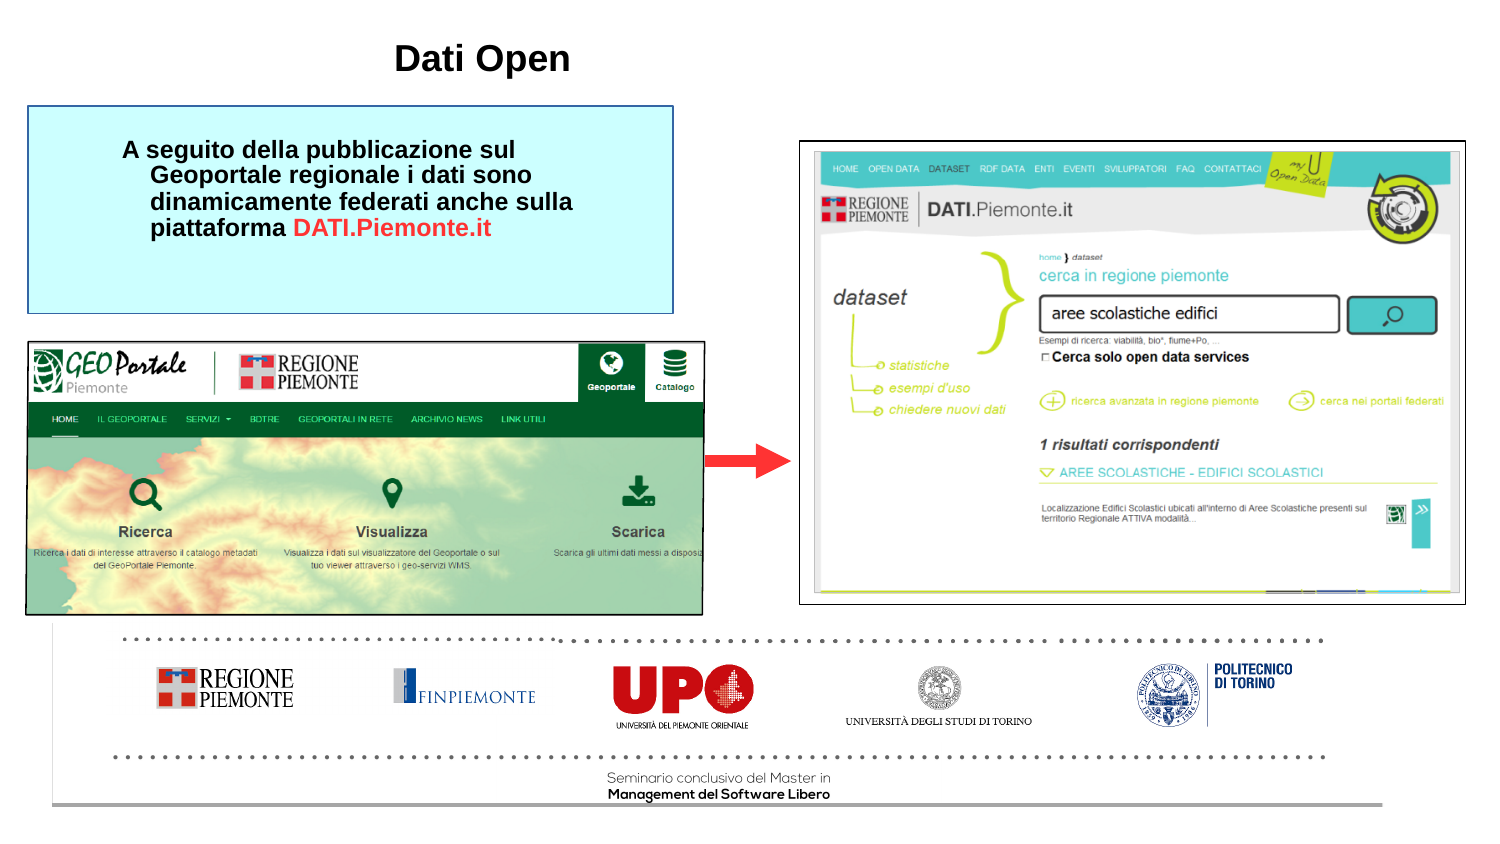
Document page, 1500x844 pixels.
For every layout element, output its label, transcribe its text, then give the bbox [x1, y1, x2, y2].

picture [52, 616, 1386, 803]
picture [26, 342, 704, 614]
picture [800, 141, 1465, 604]
text_box A seguito della pubblicazione sul Geoportale regionale i dati sono dinamicamente federati anche sulla piattaforma DATI.Piemonte.it [28, 129, 650, 314]
text_box [27, 106, 799, 390]
text_box Dati Open [366, 23, 1063, 95]
